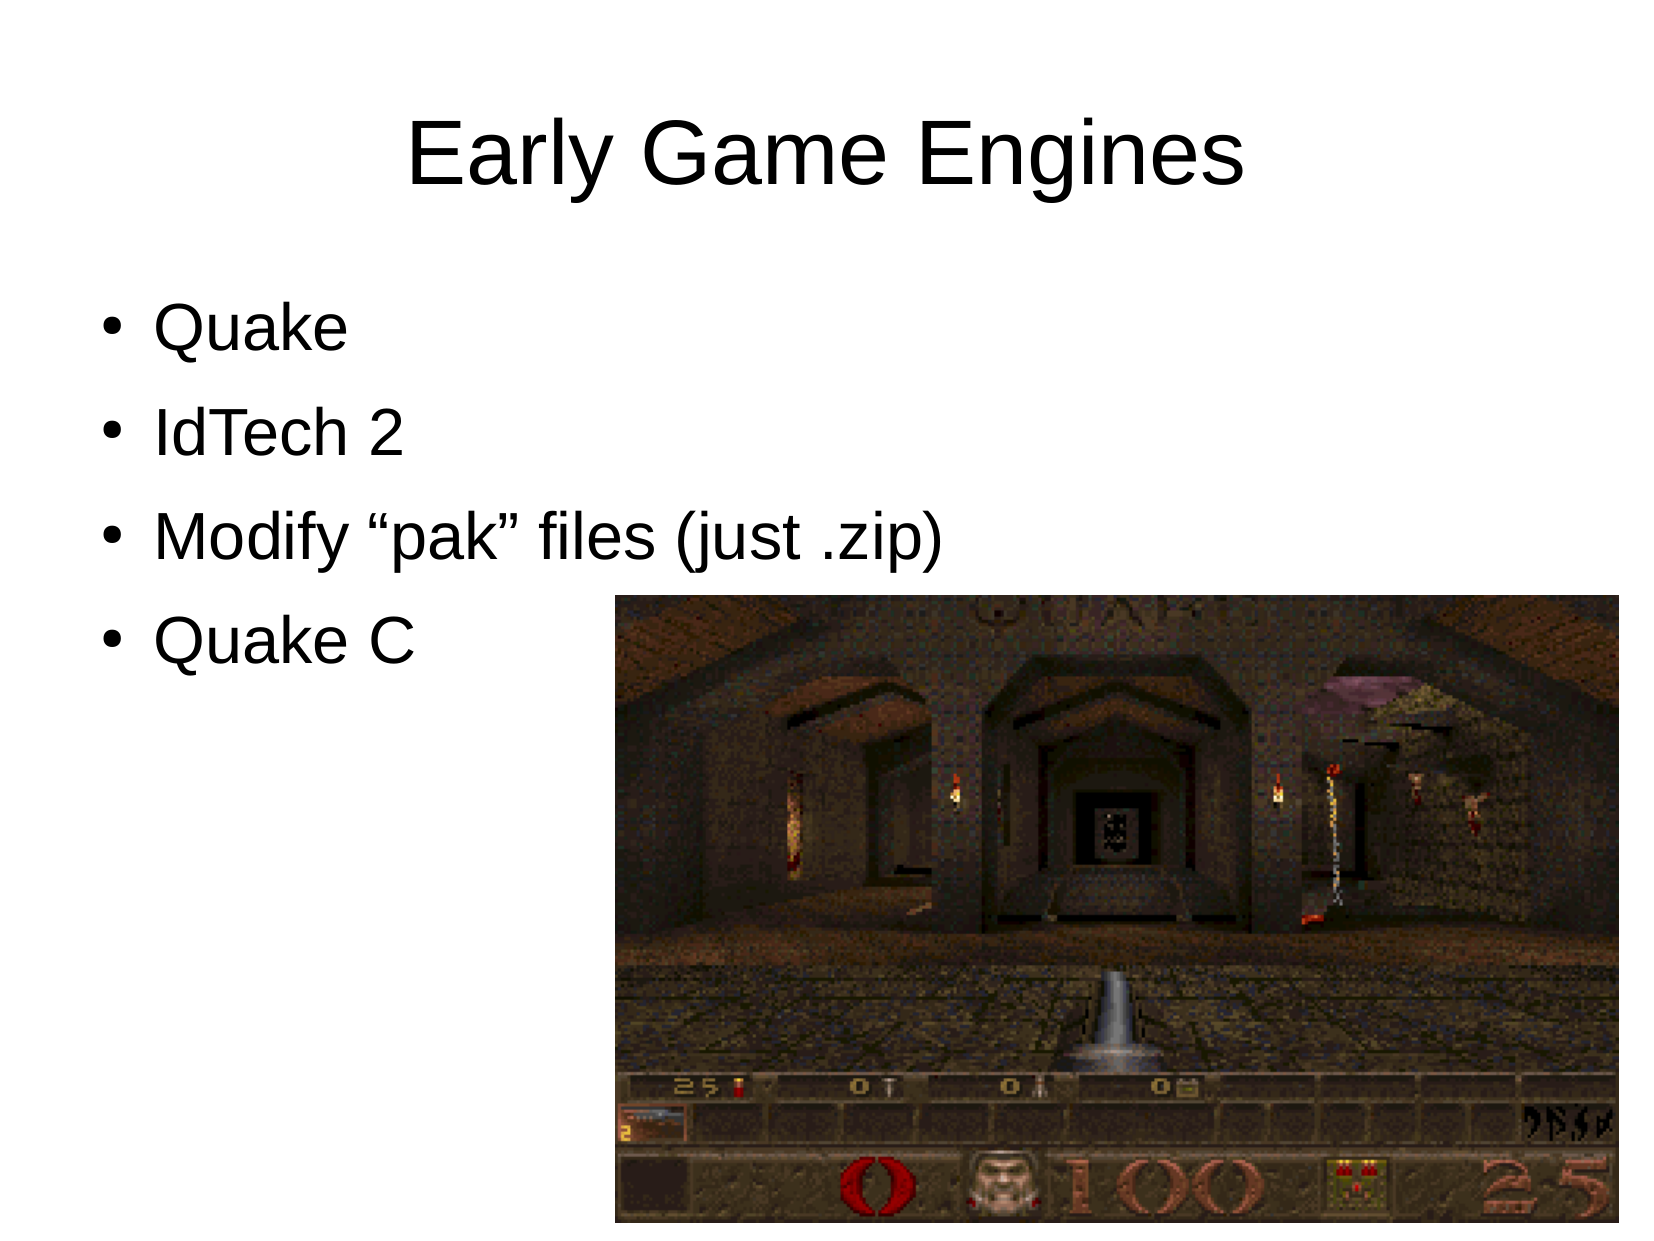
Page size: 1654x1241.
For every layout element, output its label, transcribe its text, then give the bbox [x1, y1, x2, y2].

list Quake IdTech 2 Modify “pak” files (just .zip) Quake C [82, 290, 1571, 1010]
title Early Game Engines [82, 49, 1571, 257]
picture [615, 595, 1619, 1223]
